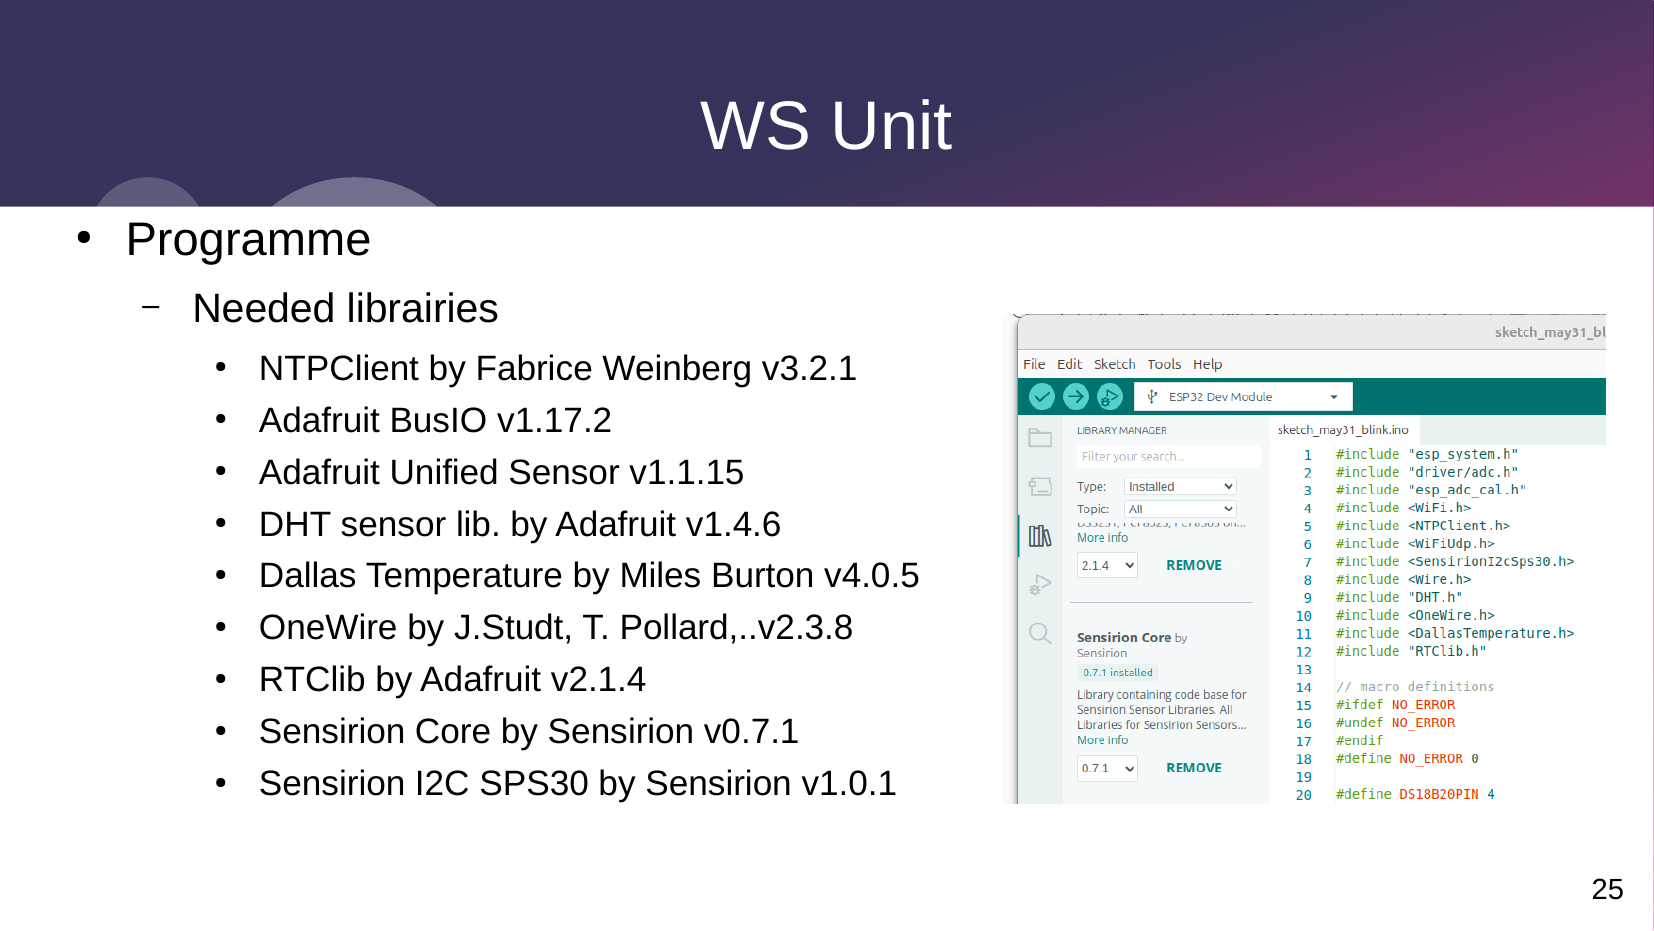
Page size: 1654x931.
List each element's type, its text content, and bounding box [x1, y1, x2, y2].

title WS Unit [88, 44, 1565, 207]
list Programme Needed librairies NTPClient by Fabrice Weinberg v3.2.1 Adafruit BusIO v1.17.2 Adafruit Unified Sensor v1.1.15 DHT sensor lib. by Adafruit v1.4.6 Dallas Temperature by Miles Burton v4.0.5 OneWire by J.Studt, T. Pollard,..v2.3.8 RTClib by Adafruit v2.1.4 Sensirion Core by Sensirion v0.7.1 Sensirion I2C SPS30 by Sensirion v1.0.1 [59, 212, 1536, 804]
picture [1003, 314, 1606, 804]
